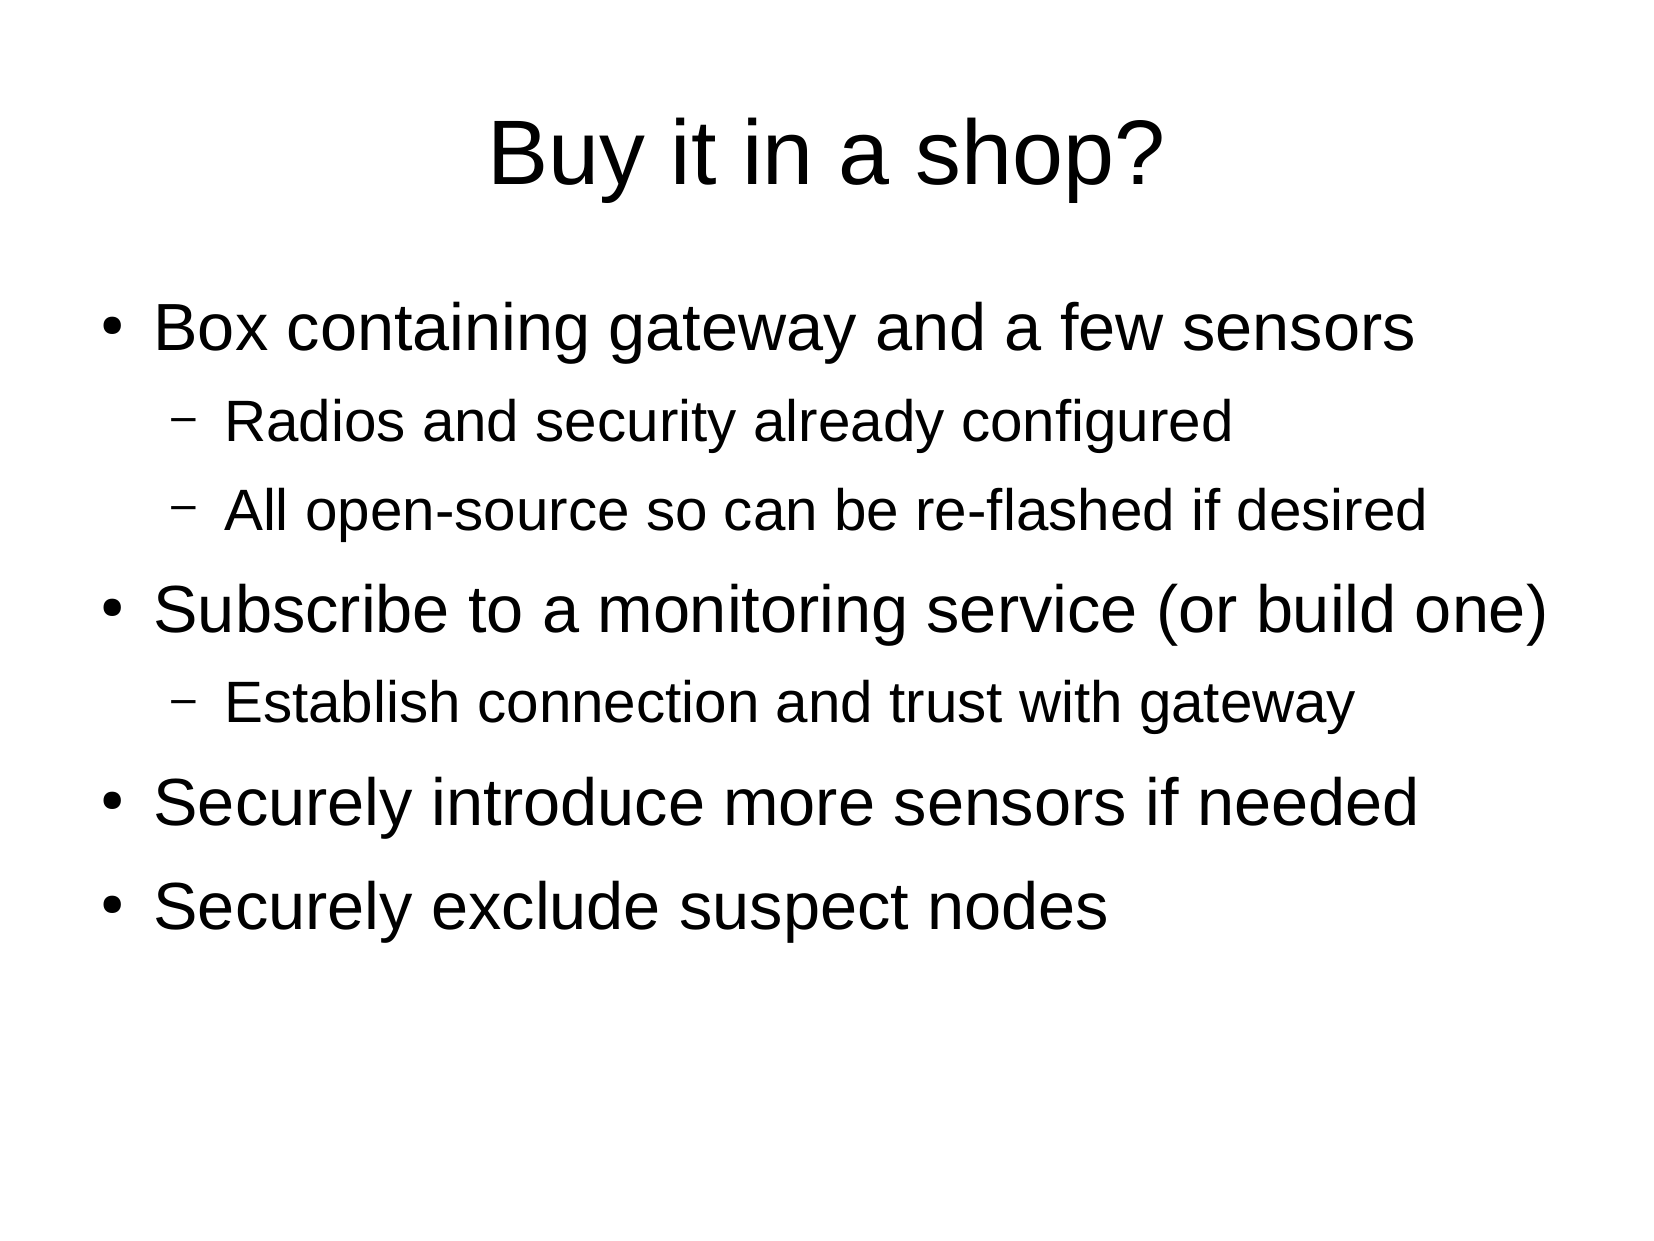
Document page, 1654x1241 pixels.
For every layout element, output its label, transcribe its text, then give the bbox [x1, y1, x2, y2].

list Box containing gateway and a few sensors Radios and security already configured All open-source so can be re-flashed if desired Subscribe to a monitoring service (or build one) Establish connection and trust with gateway Securely introduce more sensors if needed Securely exclude suspect nodes [82, 290, 1571, 1010]
title Buy it in a shop? [82, 49, 1571, 257]
